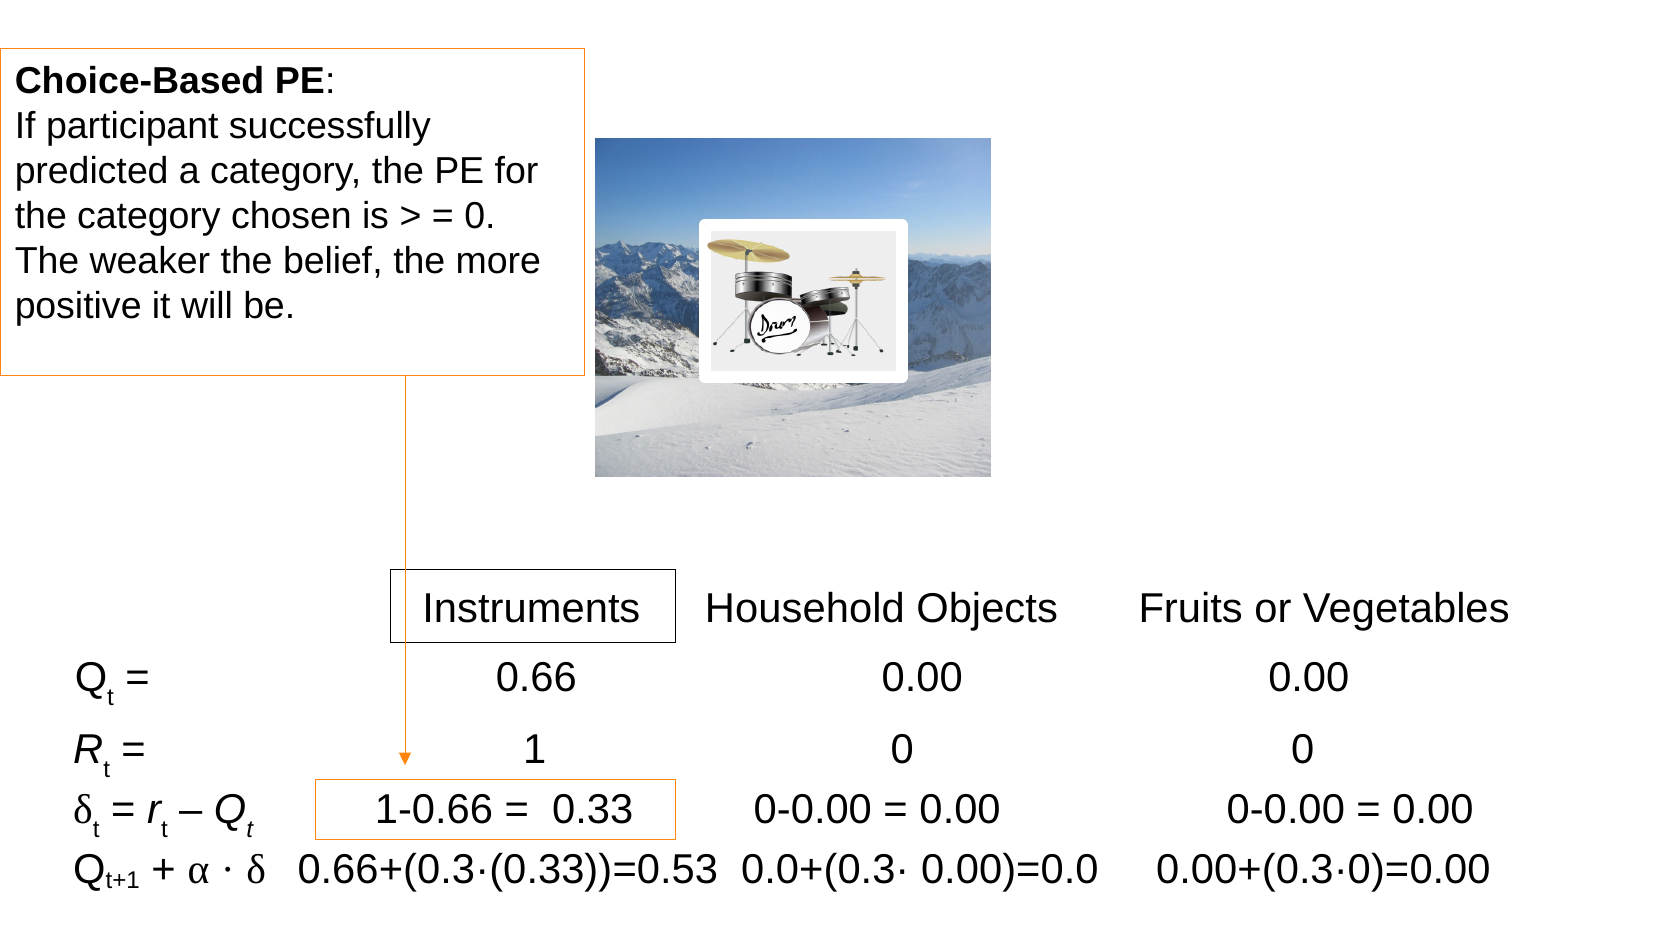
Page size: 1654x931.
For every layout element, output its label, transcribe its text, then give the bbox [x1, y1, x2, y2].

text_box Instruments Household Objects Fruits or Vegetables [407, 570, 675, 642]
text_box Instruments Household Objects Fruits or Vegetables [407, 564, 1654, 643]
text_box [705, 224, 902, 377]
text_box Qt = 0.66 0.00 0.00 [59, 630, 405, 714]
text_box Choice-Based PE: If participant successfully predicted a category, the PE for the category chosen is > = 0. The weaker the belief, the more positive it will be. [0, 48, 585, 376]
text_box Rt = 1 0 0 δt = rt – Qt 1-0.66 = 0.33 0-0.00 = 0.00 0-0.00 = 0.00 Qt+1 + α · δ 0.66+(0.3·(0.33))=0.53 0.0+(0.3· 0.00)=0.0 0.00+(0.3·0)=0.00 [58, 714, 1654, 931]
text_box Qt = 0.66 0.00 0.00 [406, 643, 1654, 714]
picture [595, 138, 991, 477]
